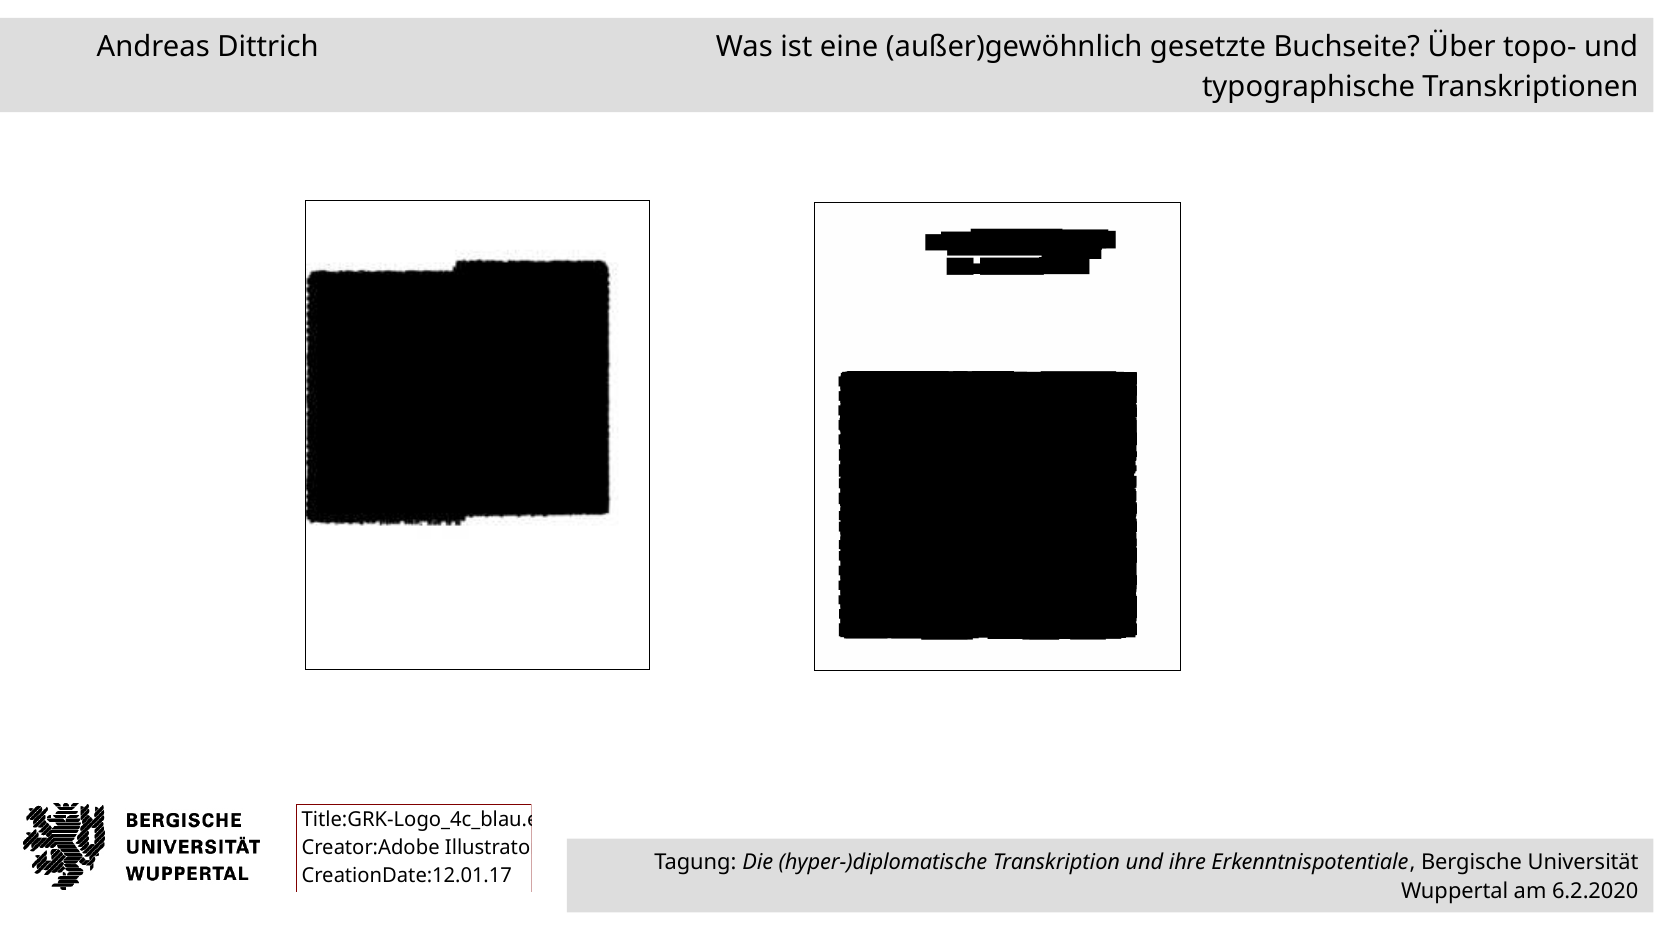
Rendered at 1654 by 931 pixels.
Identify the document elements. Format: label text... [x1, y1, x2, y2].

text_box Andreas Dittrich Was ist eine (außer)gewöhnlich gesetzte Buchseite? Über topo- und typographische Transkriptionen [0, 17, 1654, 63]
picture [305, 200, 650, 670]
text_box Tagung: Die (hyper-)diplomatische Transkription und ihre Erkenntnispotentiale, Bergische Universität Wuppertal am 6.2.2020 [566, 838, 1654, 876]
picture [295, 803, 532, 892]
picture [23, 803, 260, 890]
picture [814, 202, 1181, 671]
